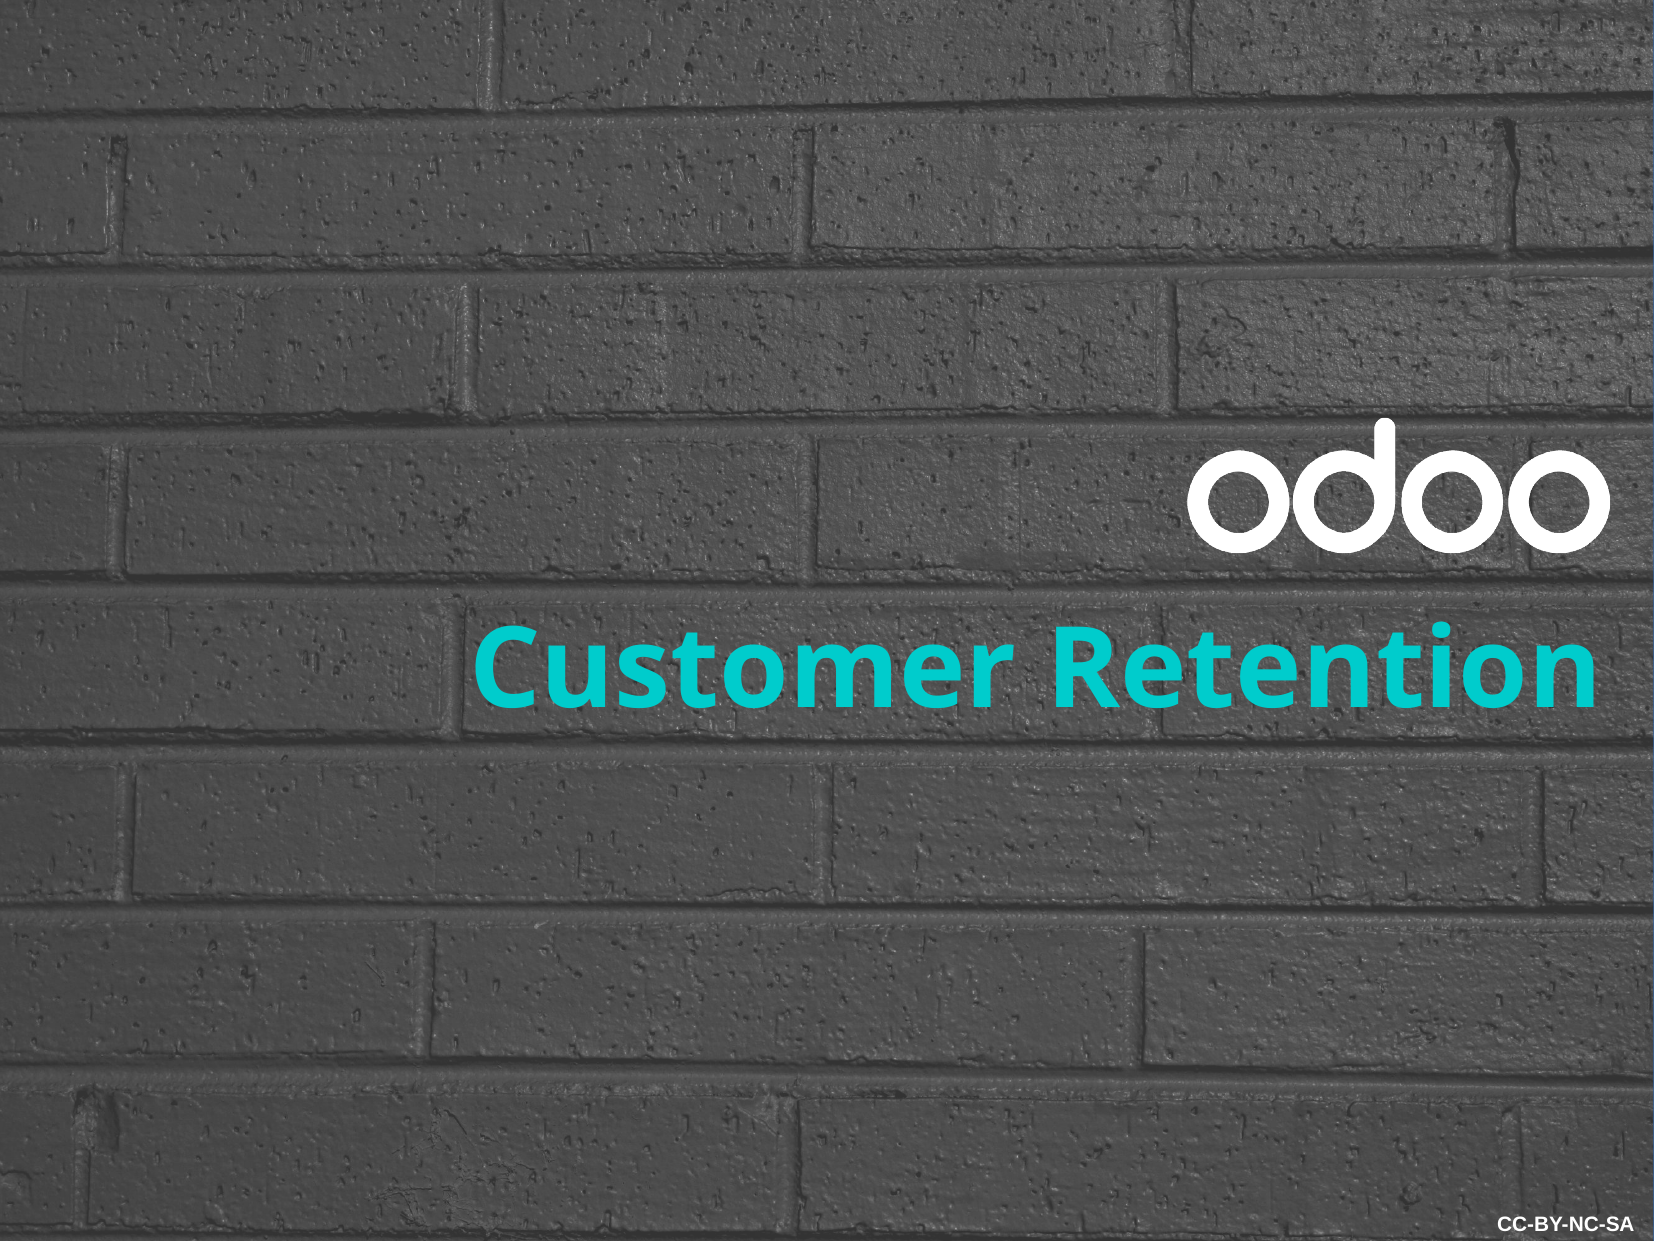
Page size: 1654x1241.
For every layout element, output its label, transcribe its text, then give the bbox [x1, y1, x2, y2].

text_box CC-BY-NC-SA [1482, 1204, 1654, 1241]
picture [0, 0, 1654, 1241]
text_box Customer Retention [0, 580, 1619, 892]
